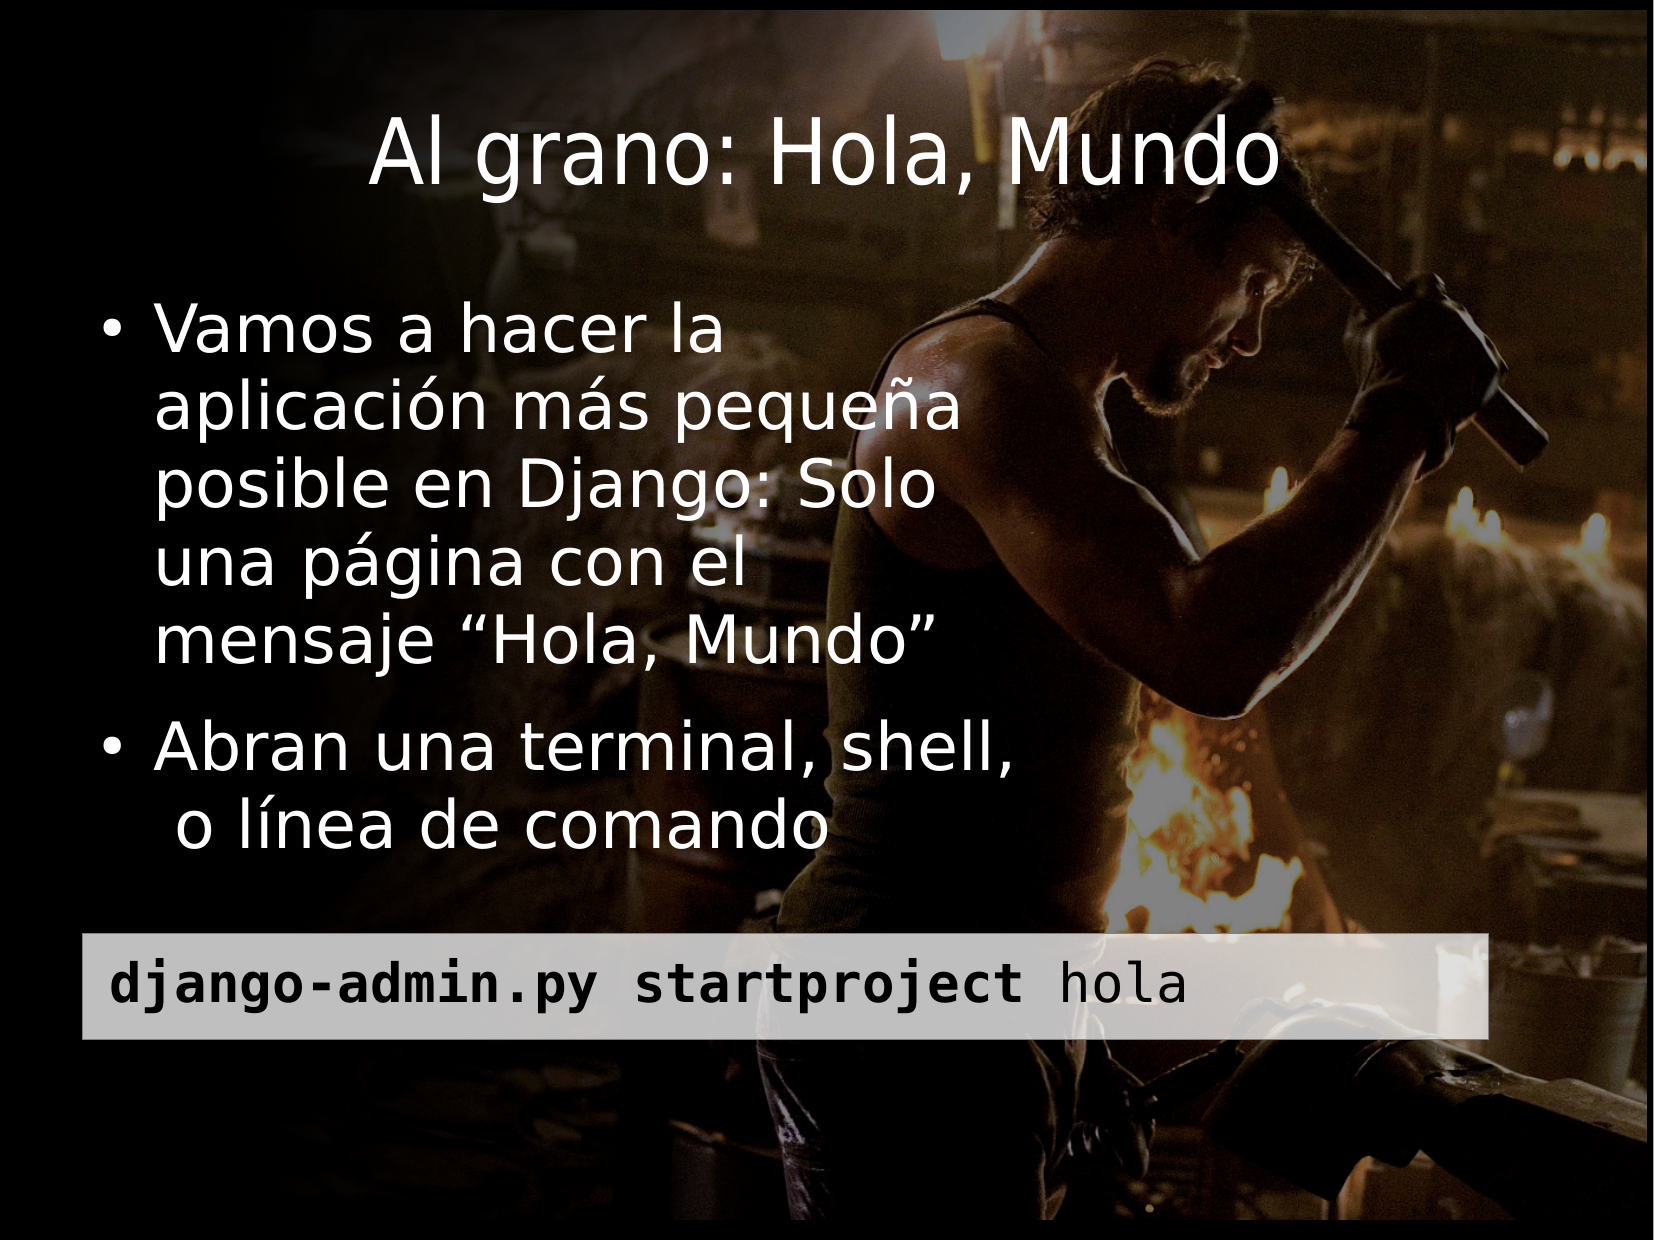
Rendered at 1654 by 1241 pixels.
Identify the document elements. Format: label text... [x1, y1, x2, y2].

picture [253, 10, 1647, 1220]
list Vamos a hacer la aplicación más pequeña posible en Django: Solo una página con el mensaje “Hola, Mundo” Abran una terminal, shell, o línea de comando [82, 290, 1028, 910]
text_box [82, 933, 1489, 1040]
title Al grano: Hola, Mundo [82, 49, 1571, 257]
text_box django-admin.py startproject hola [94, 944, 1536, 1087]
